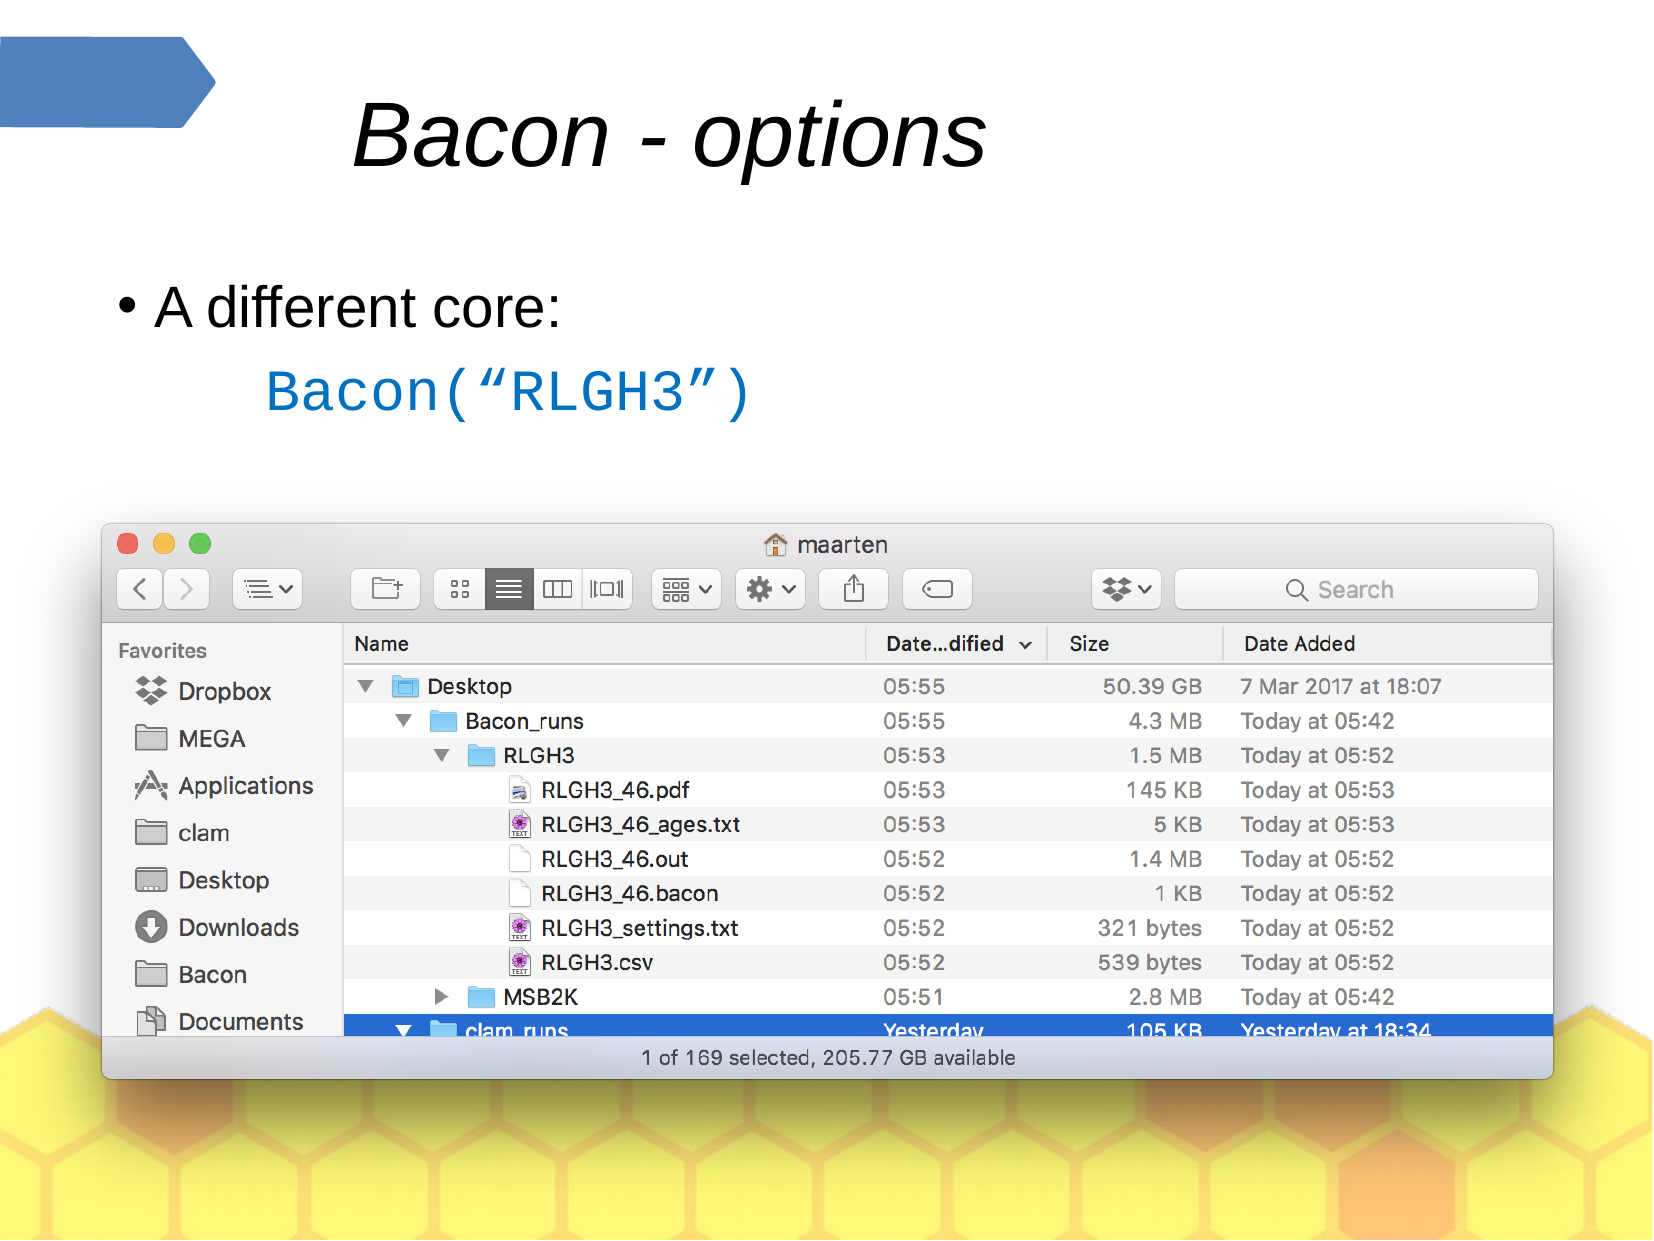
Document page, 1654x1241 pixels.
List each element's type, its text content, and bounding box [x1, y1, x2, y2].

text_box A different core: Bacon(“RLGH3”) [116, 276, 1560, 465]
text_box Bacon - options [351, 21, 1560, 253]
picture [0, 465, 1654, 1240]
